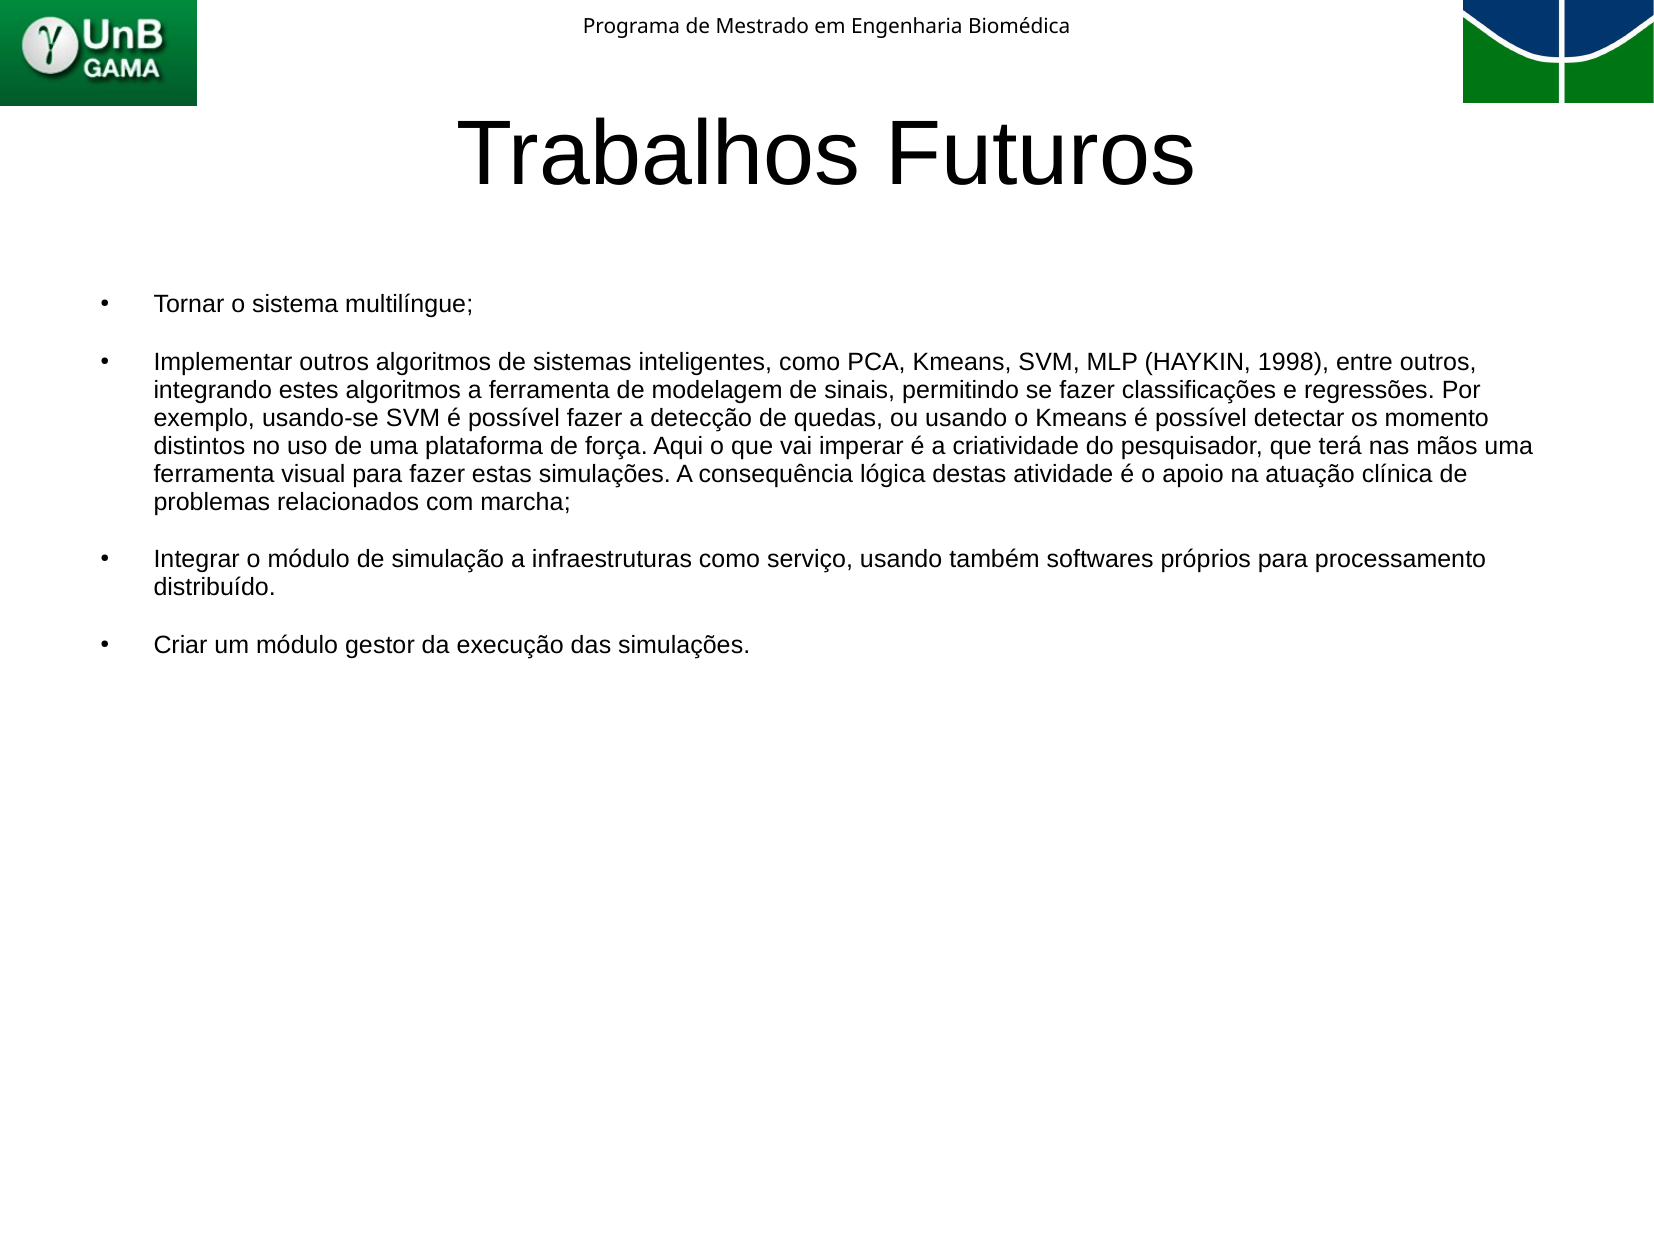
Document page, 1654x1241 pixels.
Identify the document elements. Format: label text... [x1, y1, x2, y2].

picture [1463, 0, 1654, 103]
picture [0, 0, 197, 106]
list Tornar o sistema multilíngue; Implementar outros algoritmos de sistemas inteligentes, como PCA, Kmeans, SVM, MLP (HAYKIN, 1998), entre outros, integrando estes algoritmos a ferramenta de modelagem de sinais, permitindo se fazer classificações e regressões. Por exemplo, usando-se SVM é possível fazer a detecção de quedas, ou usando o Kmeans é possível detectar os momento distintos no uso de uma plataforma de força. Aqui o que vai imperar é a criatividade do pesquisador, que terá nas mãos uma ferramenta visual para fazer estas simulações. A consequência lógica destas atividade é o apoio na atuação clínica de problemas relacionados com marcha; Integrar o módulo de simulação a infraestruturas como serviço, usando também softwares próprios para processamento distribuído. Criar um módulo gestor da execução das simulações. [82, 290, 1571, 1010]
title Trabalhos Futuros [82, 49, 1571, 257]
